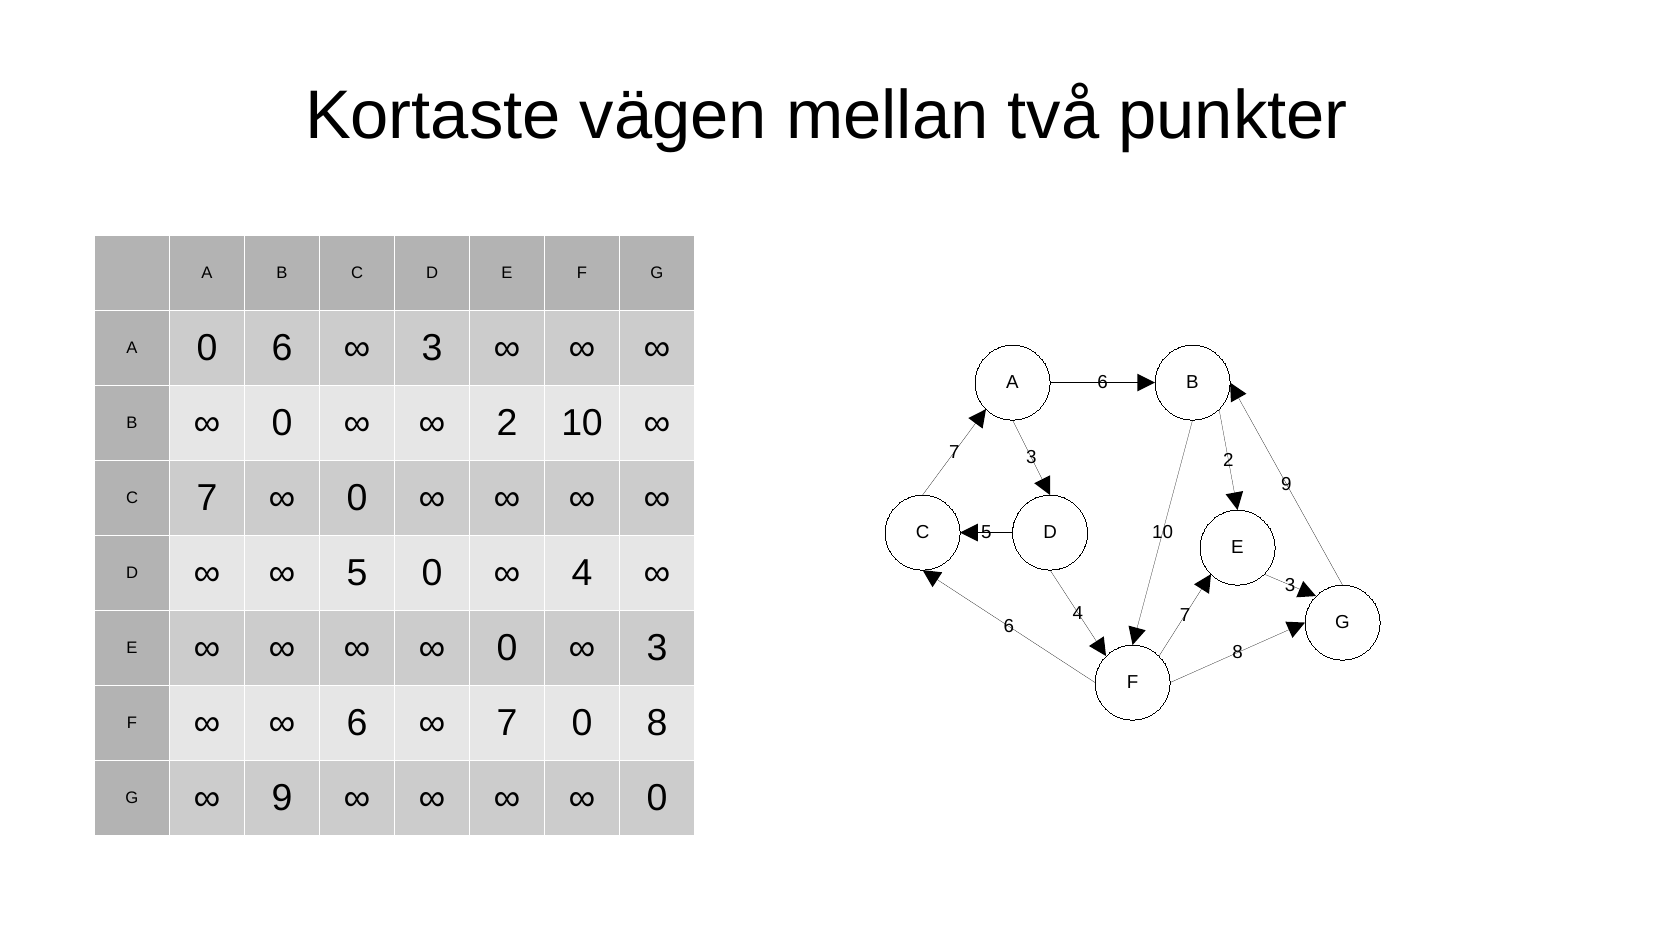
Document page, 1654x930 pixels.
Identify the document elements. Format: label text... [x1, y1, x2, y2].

table_cell ∞ [320, 761, 394, 835]
table_cell ∞ [395, 761, 469, 835]
table_cell 6 [245, 311, 319, 385]
table_cell 6 [320, 686, 394, 760]
table_cell 0 [545, 686, 619, 760]
text_box G [1305, 585, 1381, 661]
table_header [95, 236, 169, 310]
table_cell 10 [545, 386, 619, 460]
table_cell 8 [620, 686, 694, 760]
table_header F [545, 236, 619, 310]
title Kortaste vägen mellan två punkter [82, 36, 1571, 193]
table_cell ∞ [620, 461, 694, 535]
table_cell ∞ [170, 386, 244, 460]
table_cell 4 [545, 536, 619, 610]
table_cell 3 [620, 611, 694, 685]
table_cell ∞ [620, 311, 694, 385]
table_cell C [95, 461, 169, 535]
text_box D [1012, 495, 1088, 571]
table_cell ∞ [470, 536, 544, 610]
text_box A [975, 345, 1051, 421]
table_cell 0 [320, 461, 394, 535]
table_cell ∞ [320, 611, 394, 685]
table_cell B [95, 386, 169, 460]
table_cell ∞ [170, 761, 244, 835]
table_cell ∞ [545, 761, 619, 835]
table_cell ∞ [470, 761, 544, 835]
table_cell D [95, 536, 169, 610]
table_cell ∞ [245, 686, 319, 760]
table_cell F [95, 686, 169, 760]
table_header B [245, 236, 319, 310]
table_header C [320, 236, 394, 310]
text_box E [1200, 510, 1276, 586]
table_cell ∞ [245, 611, 319, 685]
table_cell 3 [395, 311, 469, 385]
table_cell 0 [470, 611, 544, 685]
table_cell 0 [620, 761, 694, 835]
table_cell ∞ [245, 536, 319, 610]
table_cell ∞ [395, 386, 469, 460]
table_cell ∞ [395, 611, 469, 685]
table_cell ∞ [545, 461, 619, 535]
table_cell ∞ [170, 686, 244, 760]
table_cell 9 [245, 761, 319, 835]
table_cell ∞ [320, 311, 394, 385]
table_cell E [95, 611, 169, 685]
table_header G [620, 236, 694, 310]
table_cell ∞ [395, 686, 469, 760]
table_cell 7 [170, 461, 244, 535]
table_cell ∞ [620, 386, 694, 460]
table_cell ∞ [395, 461, 469, 535]
table_cell ∞ [320, 386, 394, 460]
table_cell ∞ [545, 611, 619, 685]
table_cell ∞ [170, 536, 244, 610]
table_cell 0 [170, 311, 244, 385]
table_cell 5 [320, 536, 394, 610]
text_box F [1095, 645, 1171, 721]
table_cell ∞ [170, 611, 244, 685]
text_box B [1155, 345, 1231, 421]
table_cell 2 [470, 386, 544, 460]
table_cell 7 [470, 686, 544, 760]
table_cell ∞ [545, 311, 619, 385]
table_header D [395, 236, 469, 310]
table_cell ∞ [470, 311, 544, 385]
table_cell G [95, 761, 169, 835]
table_cell 0 [395, 536, 469, 610]
table_cell ∞ [245, 461, 319, 535]
text_box C [885, 495, 961, 571]
table_cell ∞ [470, 461, 544, 535]
table_header E [470, 236, 544, 310]
table_cell A [95, 311, 169, 385]
table_cell ∞ [620, 536, 694, 610]
table_header A [170, 236, 244, 310]
table_cell 0 [245, 386, 319, 460]
